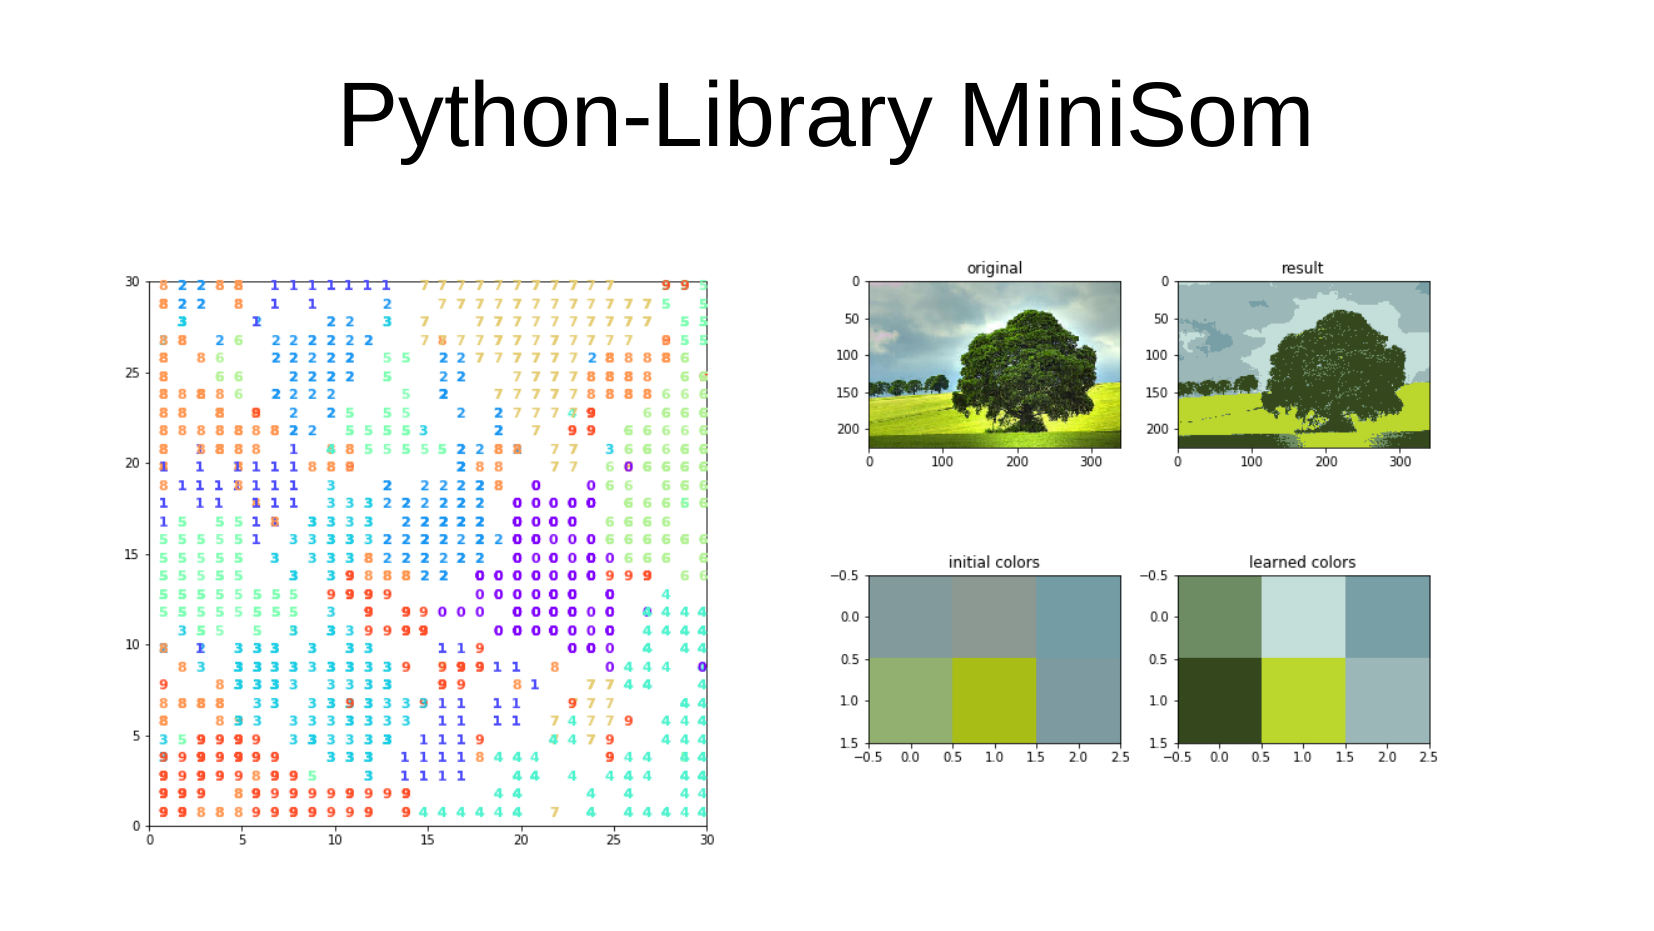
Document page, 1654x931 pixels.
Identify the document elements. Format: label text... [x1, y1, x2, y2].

picture [816, 196, 1447, 827]
picture [59, 195, 779, 916]
title Python-Library MiniSom [82, 37, 1571, 193]
